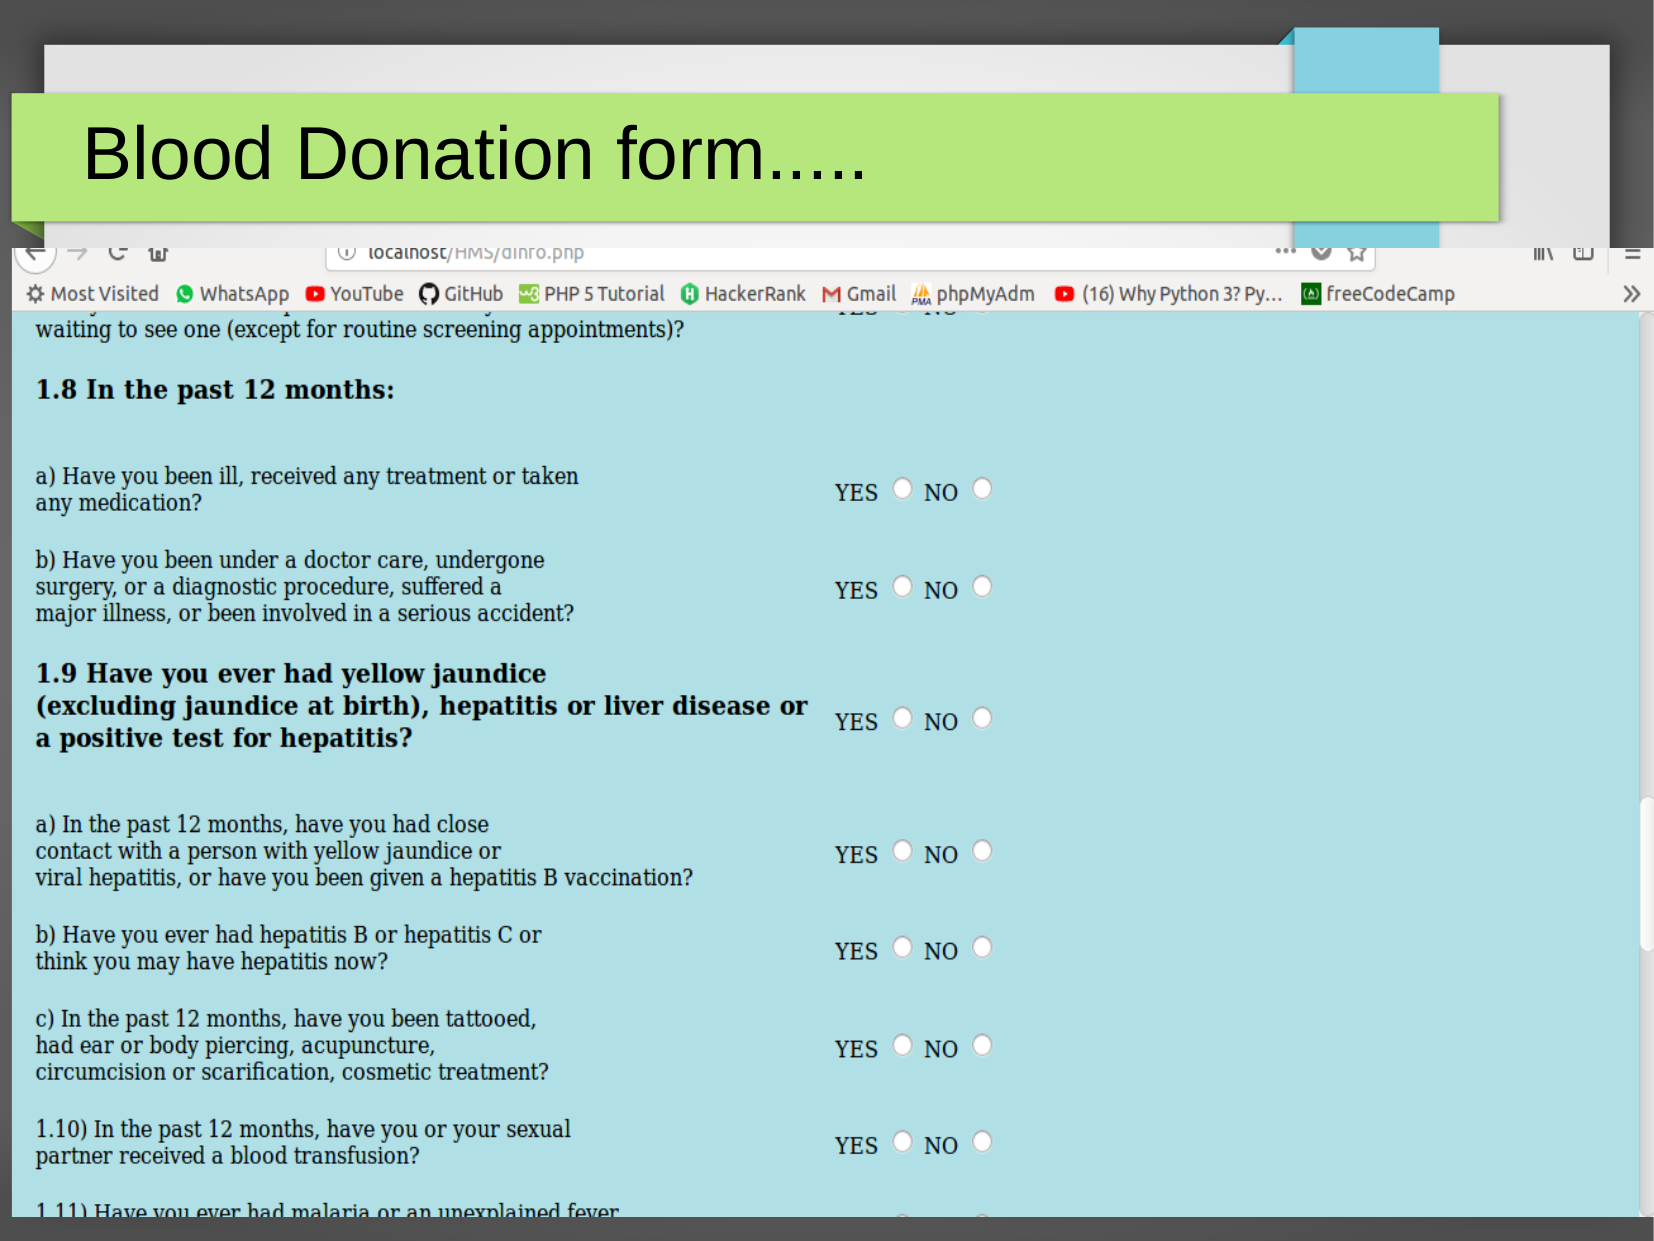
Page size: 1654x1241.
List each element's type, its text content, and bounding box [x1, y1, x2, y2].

title Blood Donation form..... [82, 94, 1264, 213]
picture [0, 0, 1654, 1241]
